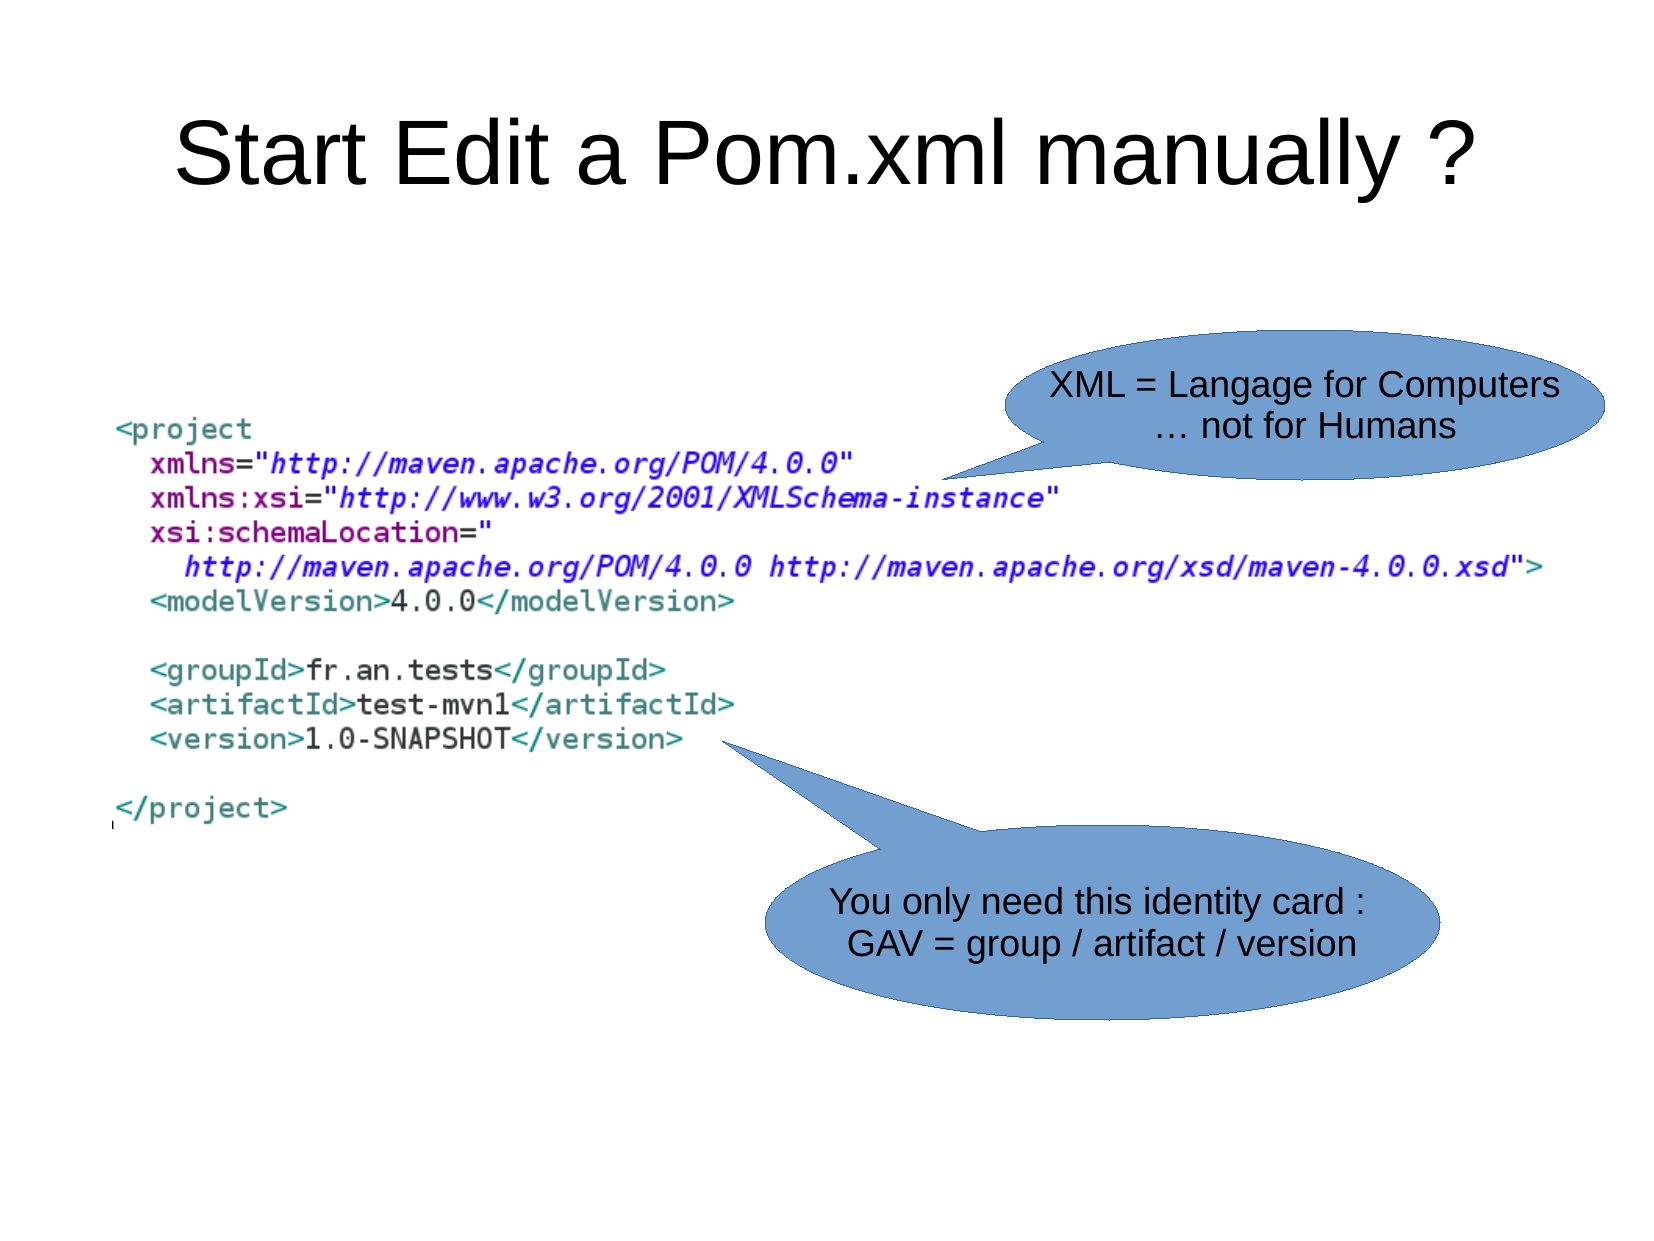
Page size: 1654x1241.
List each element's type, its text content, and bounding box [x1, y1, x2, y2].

text_box You only need this identity card : GAV = group / artifact / version [722, 741, 1441, 1021]
text_box XML = Langage for Computers … not for Humans [942, 330, 1605, 481]
title Start Edit a Pom.xml manually ? [82, 49, 1571, 257]
picture [112, 411, 1544, 829]
